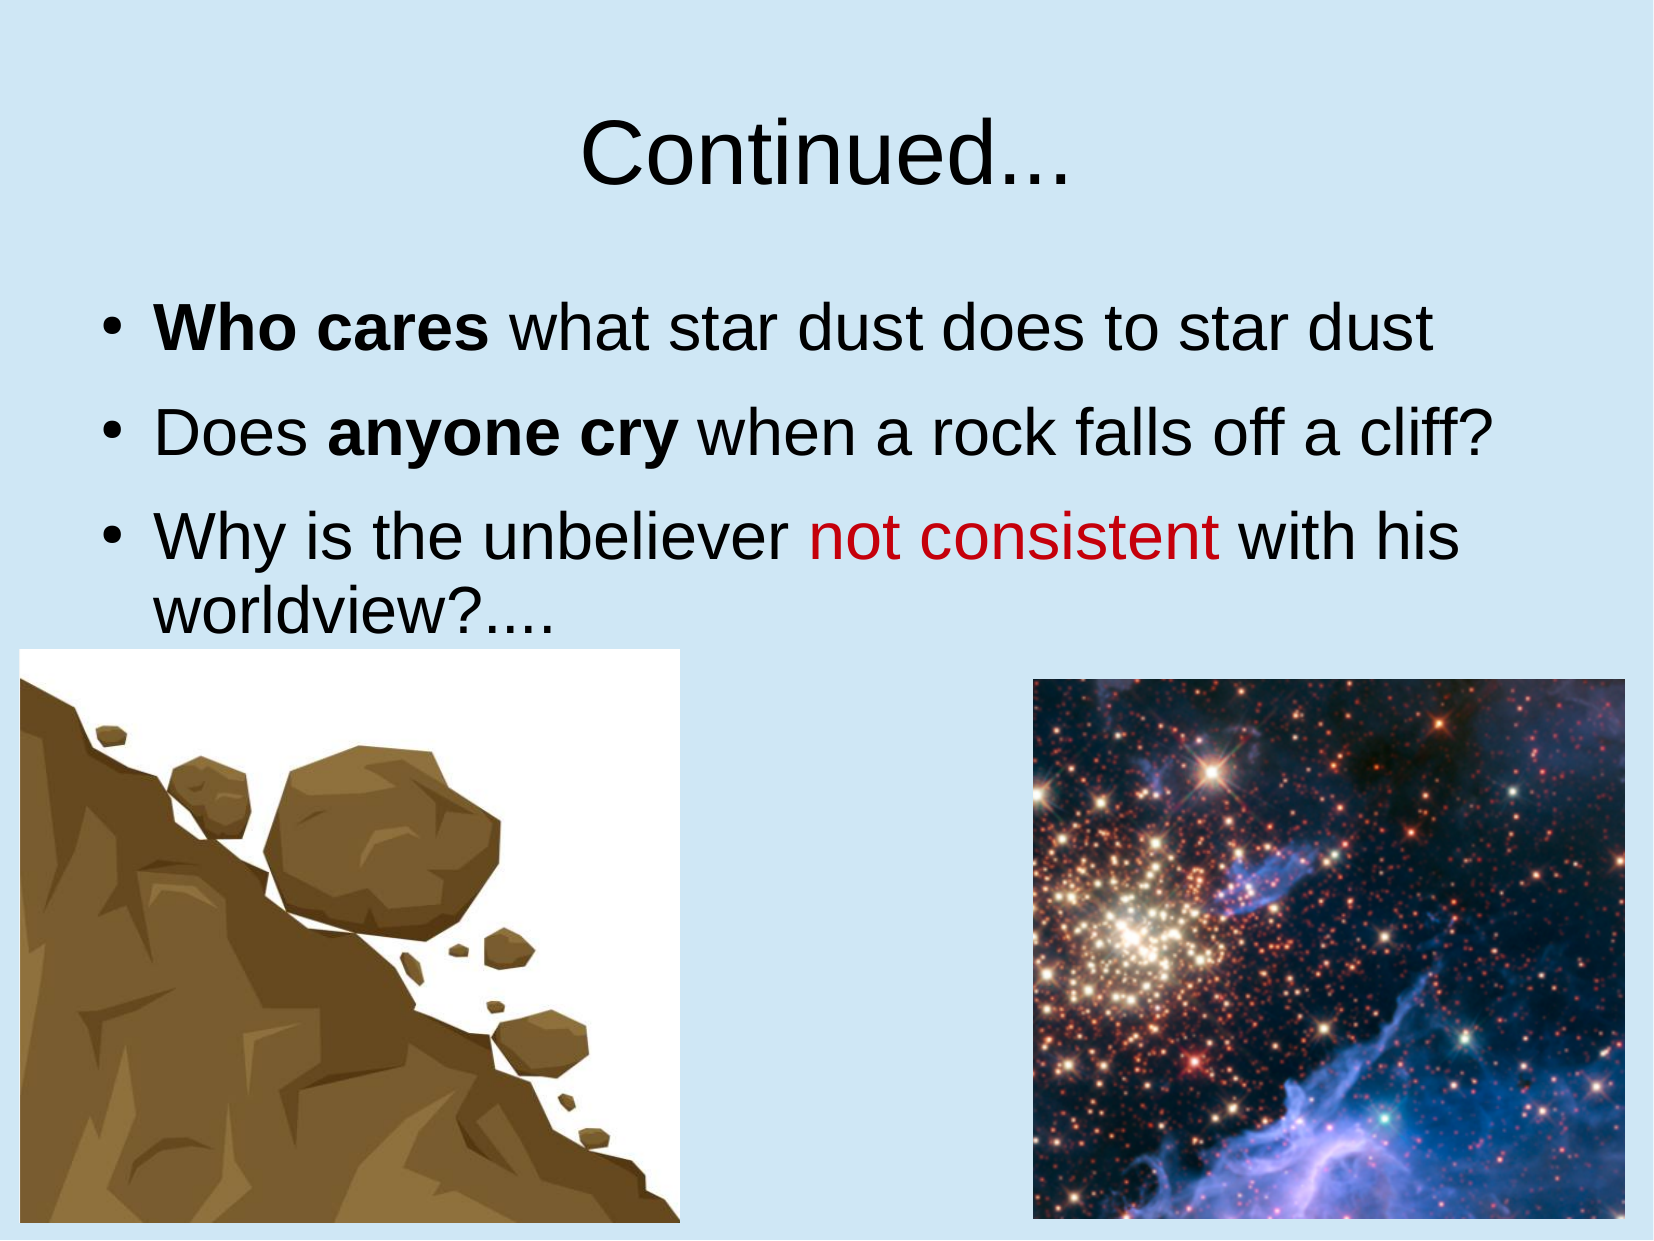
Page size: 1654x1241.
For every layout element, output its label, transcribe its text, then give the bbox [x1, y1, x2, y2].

list Who cares what star dust does to star dust Does anyone cry when a rock falls off a cliff? Why is the unbeliever not consistent with his worldview?.... [82, 290, 1571, 649]
title Continued... [82, 49, 1571, 257]
picture [19, 649, 680, 1224]
picture [1033, 679, 1625, 1219]
